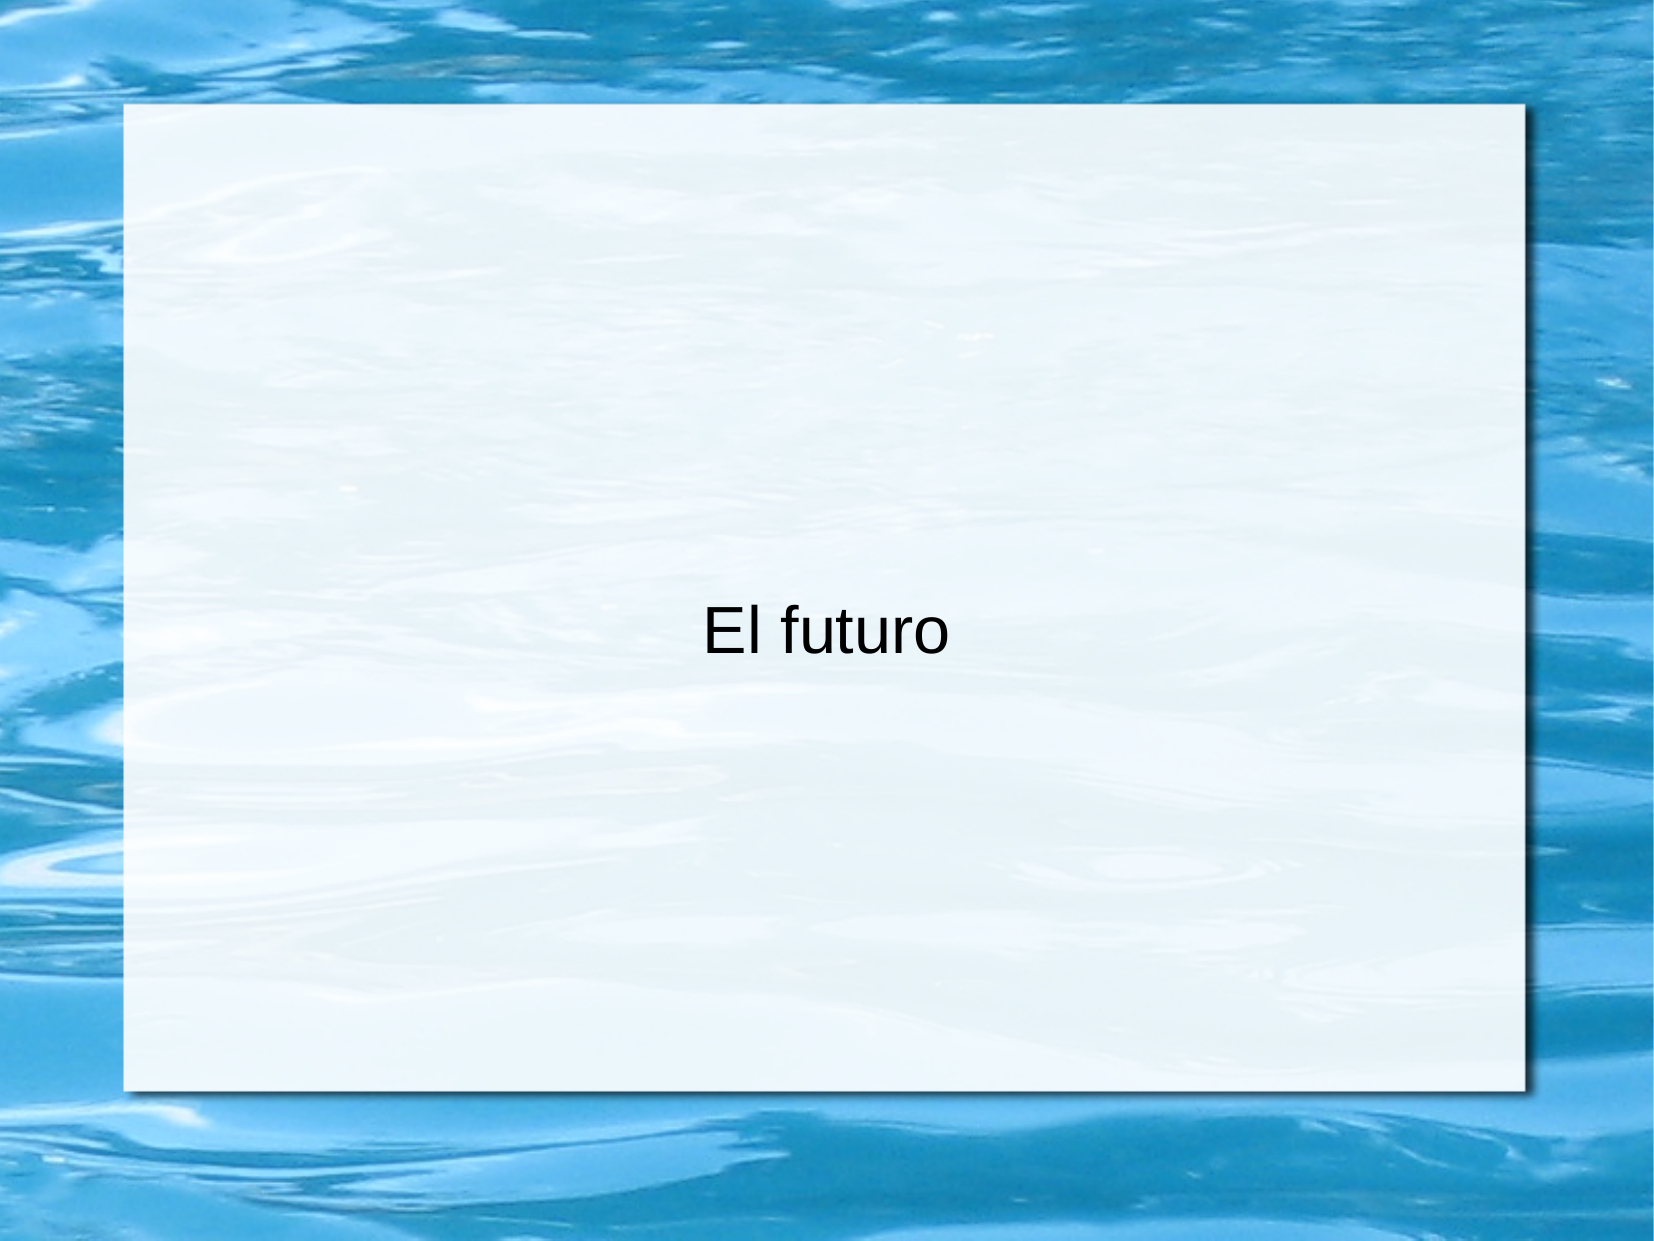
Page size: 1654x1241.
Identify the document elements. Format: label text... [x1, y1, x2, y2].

picture [0, 0, 1654, 1241]
subtitle El futuro [147, 125, 1506, 1136]
